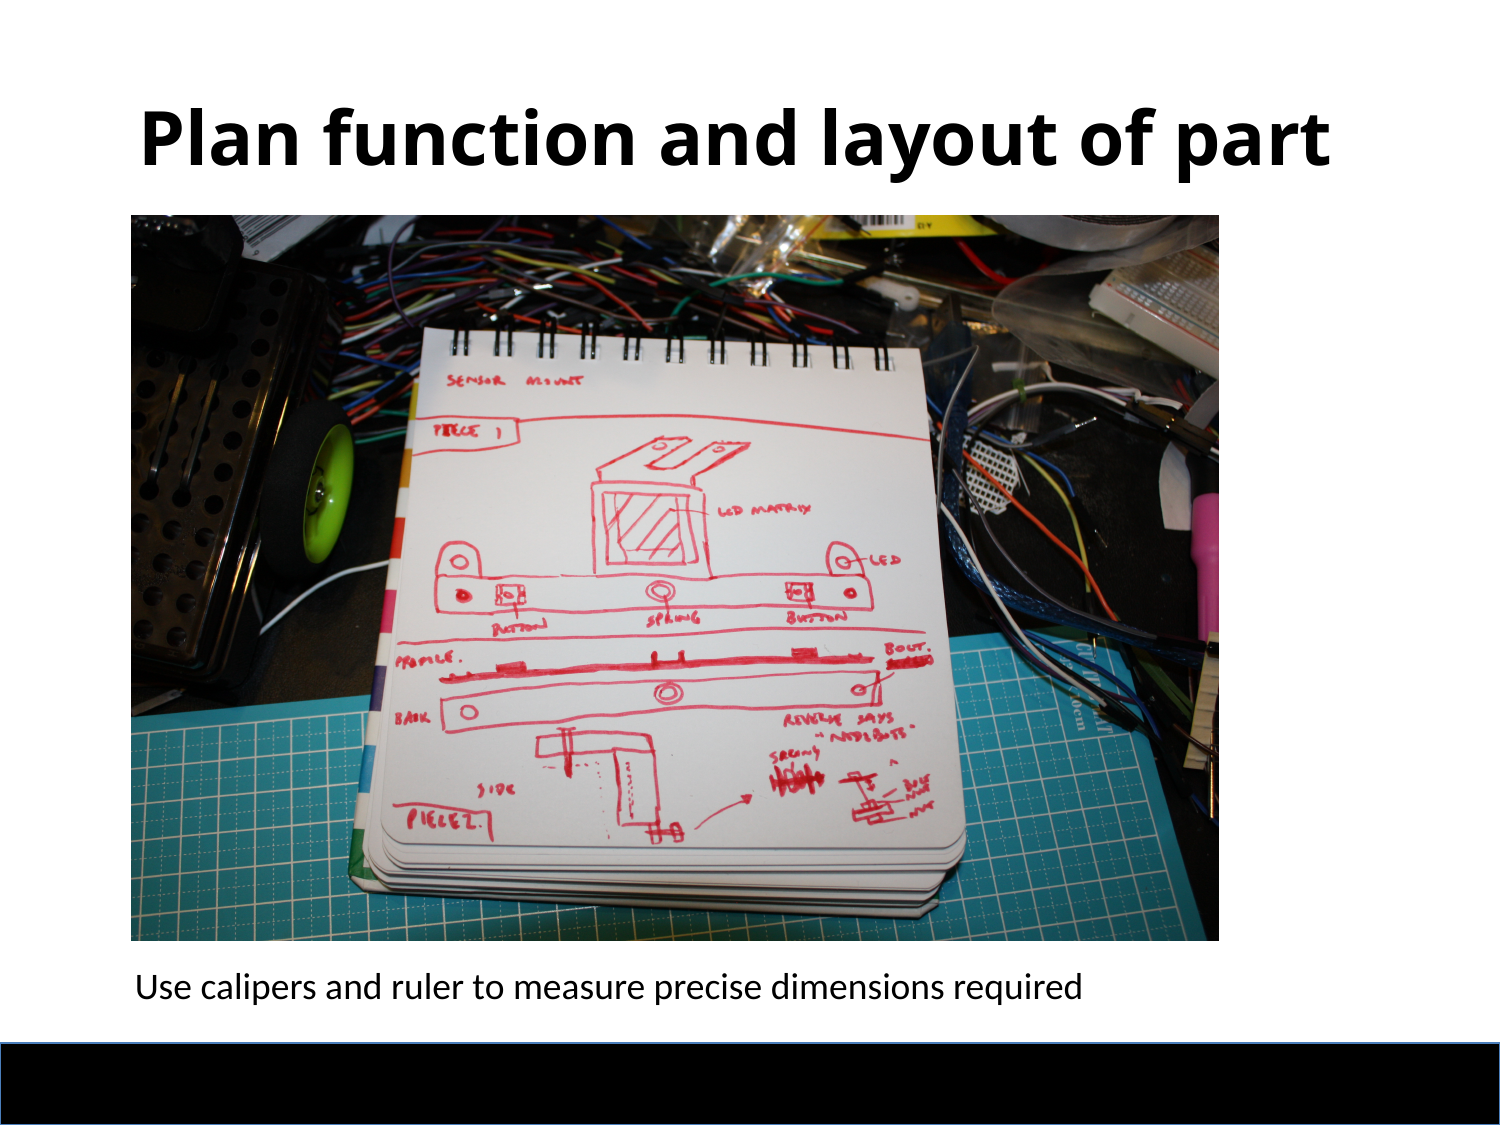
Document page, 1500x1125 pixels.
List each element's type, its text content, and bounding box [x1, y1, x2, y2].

text_box Use calipers and ruler to measure precise dimensions required [120, 954, 1100, 1015]
title Plan function and layout of part [123, 82, 1383, 174]
picture [131, 215, 1219, 941]
